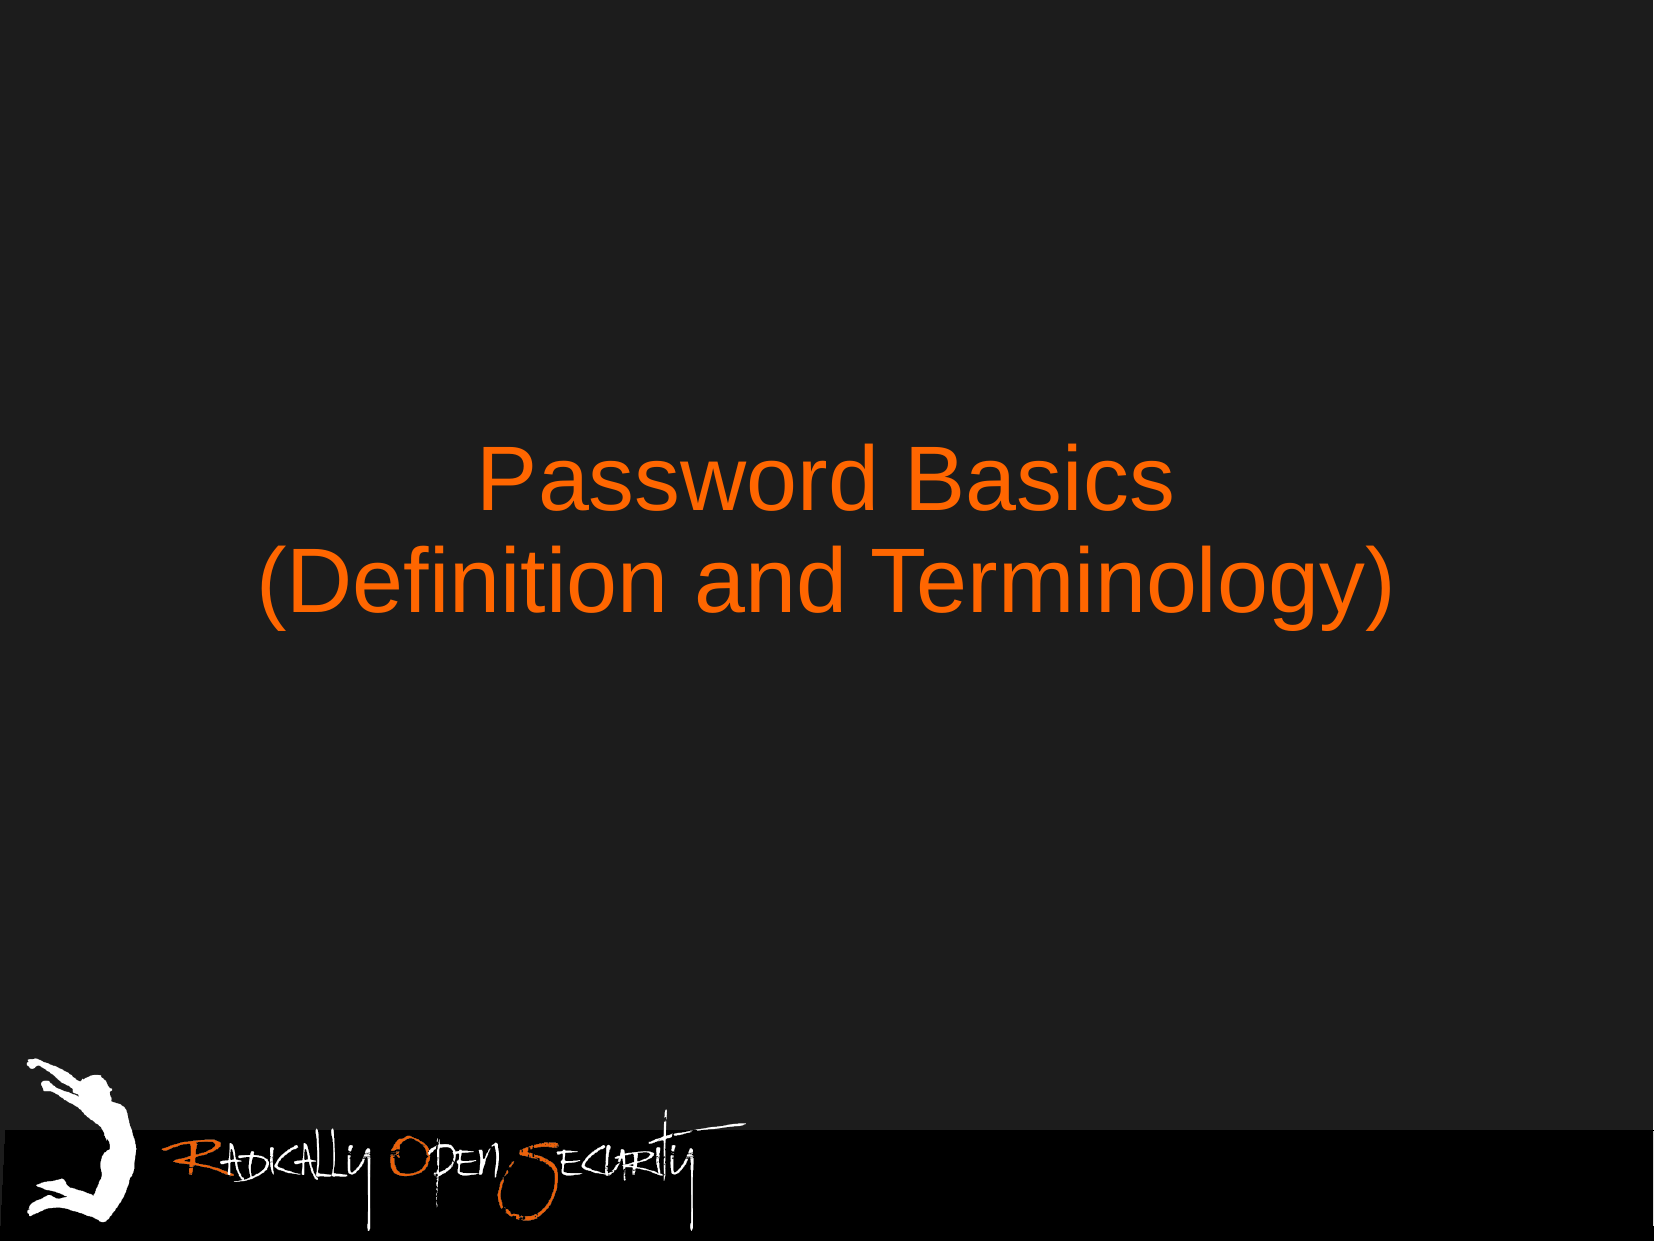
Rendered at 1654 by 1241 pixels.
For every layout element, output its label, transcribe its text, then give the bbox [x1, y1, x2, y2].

subtitle Password Basics (Definition and Terminology) [82, 49, 1571, 1010]
picture [0, 1022, 778, 1241]
